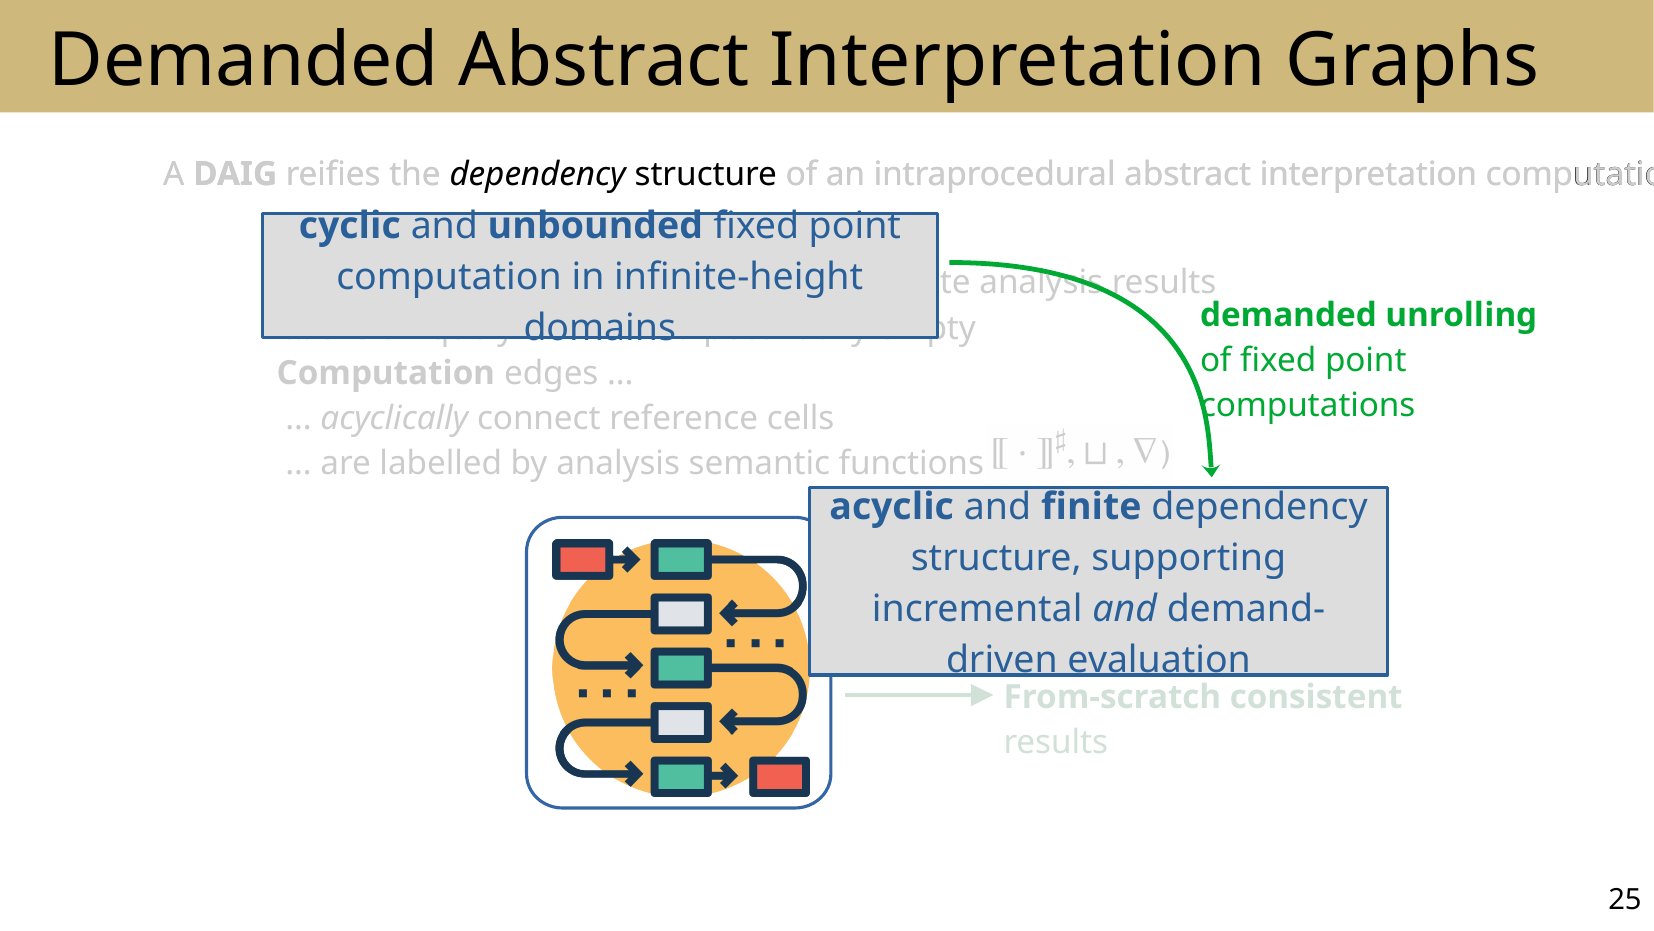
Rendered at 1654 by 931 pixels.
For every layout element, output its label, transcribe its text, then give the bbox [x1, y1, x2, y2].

picture [552, 539, 810, 797]
text_box demanded unrolling of fixed point computations [1200, 290, 1576, 488]
title Demanded Abstract Interpretation Graphs [0, 0, 1576, 113]
text_box acyclic and finite dependency structure, supporting incremental and demand-driven evaluation [809, 487, 1388, 676]
text_box A DAIG reifies the dependency structure of an intraprocedural abstract interpretation computation [163, 150, 1542, 197]
text_box ??? [526, 517, 831, 808]
text_box cyclic and unbounded fixed point computation in infinite-height domains [262, 213, 938, 338]
text_box [150, 149, 1576, 863]
